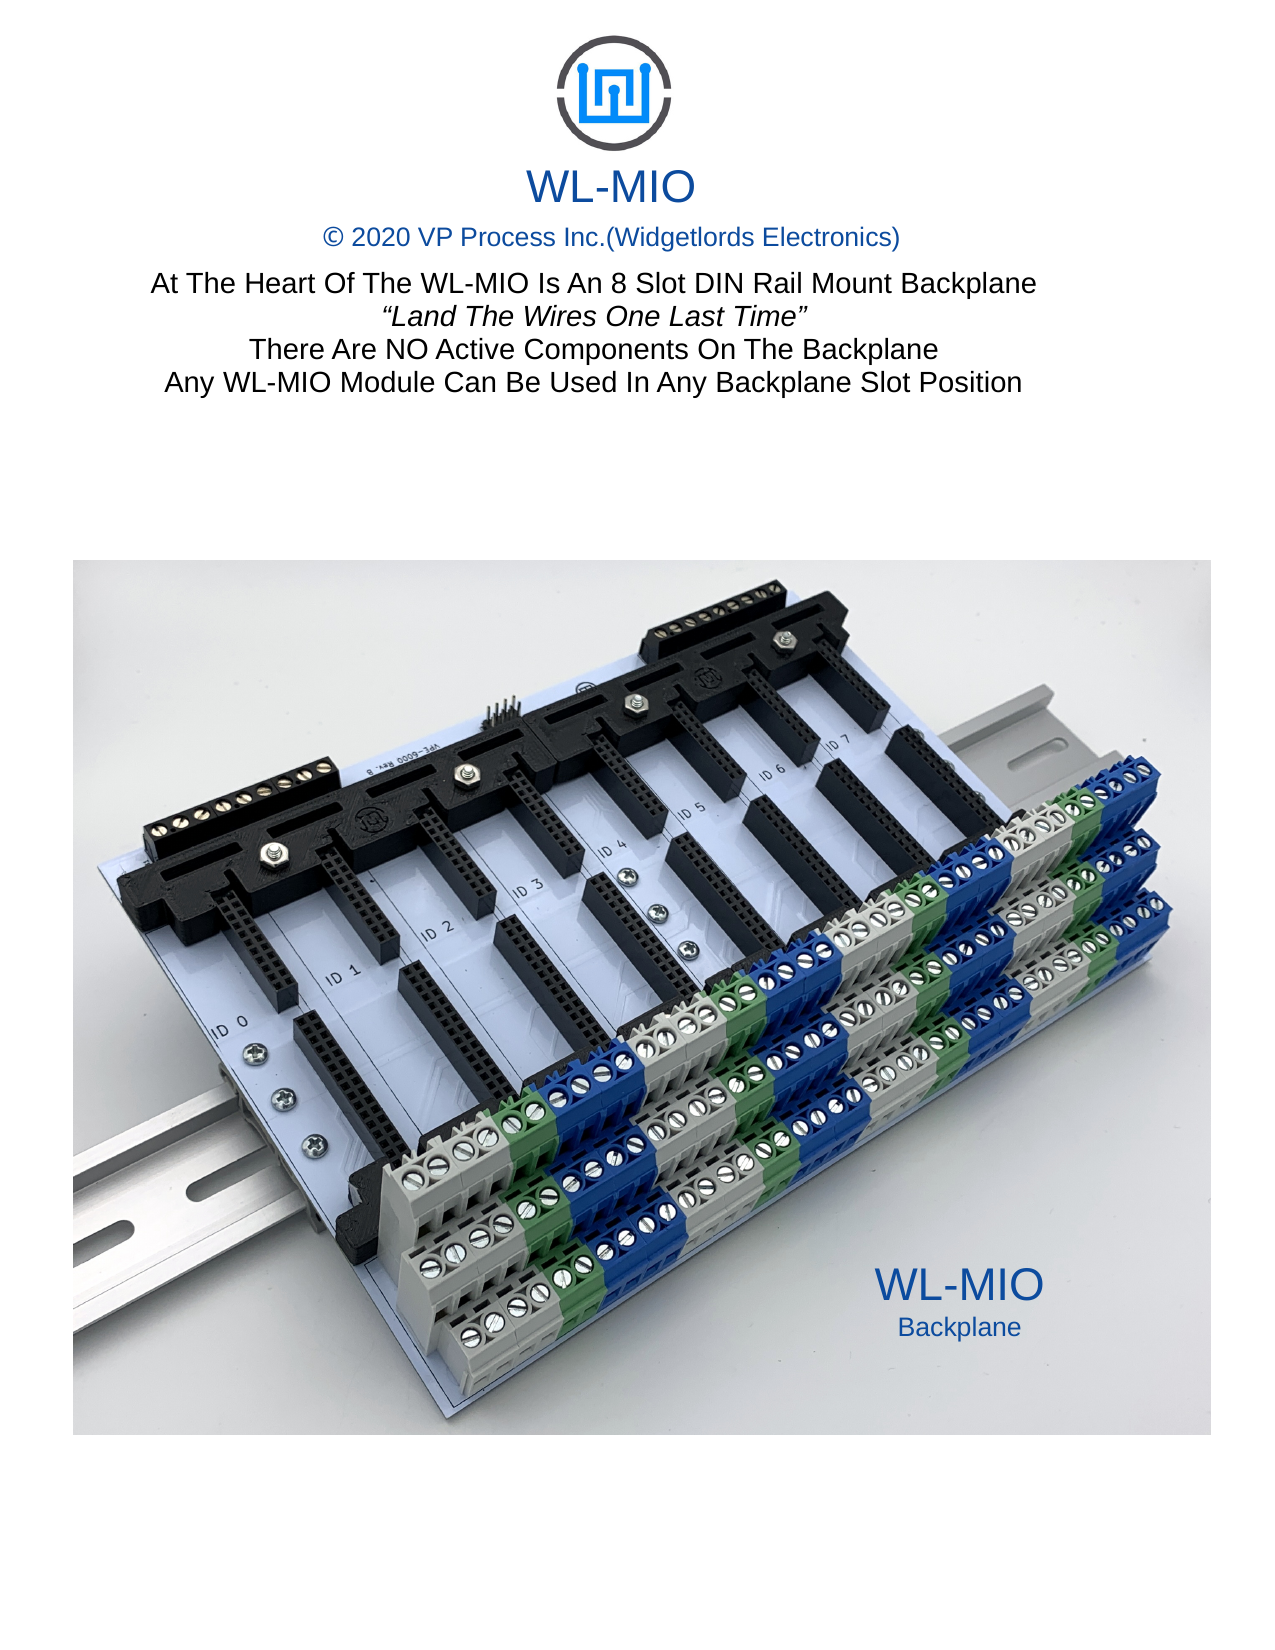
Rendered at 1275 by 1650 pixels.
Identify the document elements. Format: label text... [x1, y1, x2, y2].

text_box WL-MIO © 2020 VP Process Inc.(Widgetlords Electronics) [283, 153, 939, 259]
text_box WL-MIO Backplane [631, 1251, 1275, 1371]
picture [73, 560, 1211, 1436]
text_box At The Heart Of The WL-MIO Is An 8 Slot DIN Rail Mount Backplane “Land The Wires One Last Time” There Are NO Active Components On The Backplane Any WL-MIO Module Can Be Used In Any Backplane Slot Position [135, 259, 1069, 460]
picture [543, 23, 685, 153]
